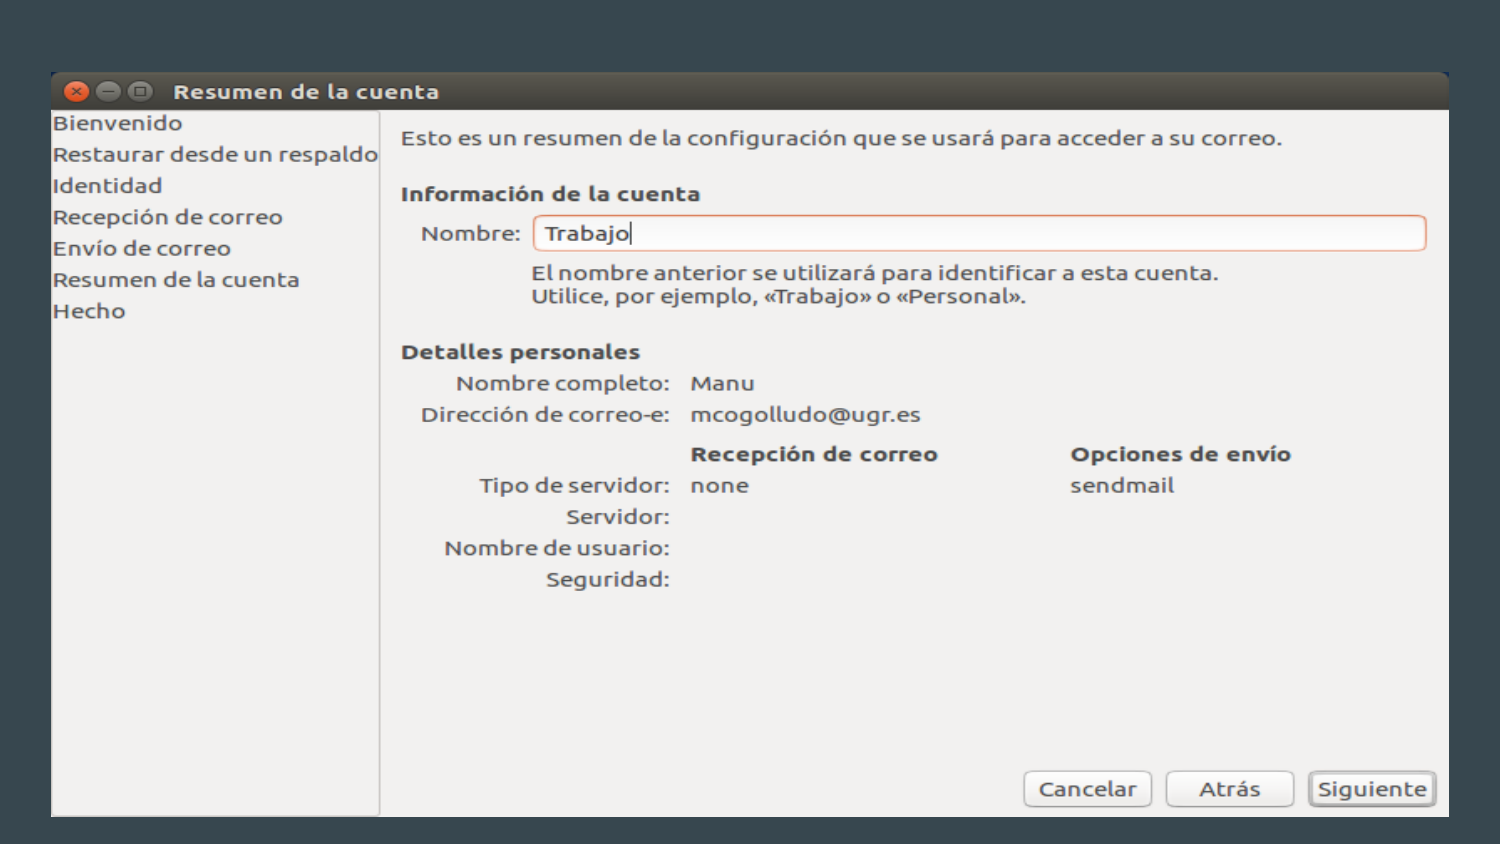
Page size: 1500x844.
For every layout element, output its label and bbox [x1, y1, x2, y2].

picture [51, 72, 1449, 817]
